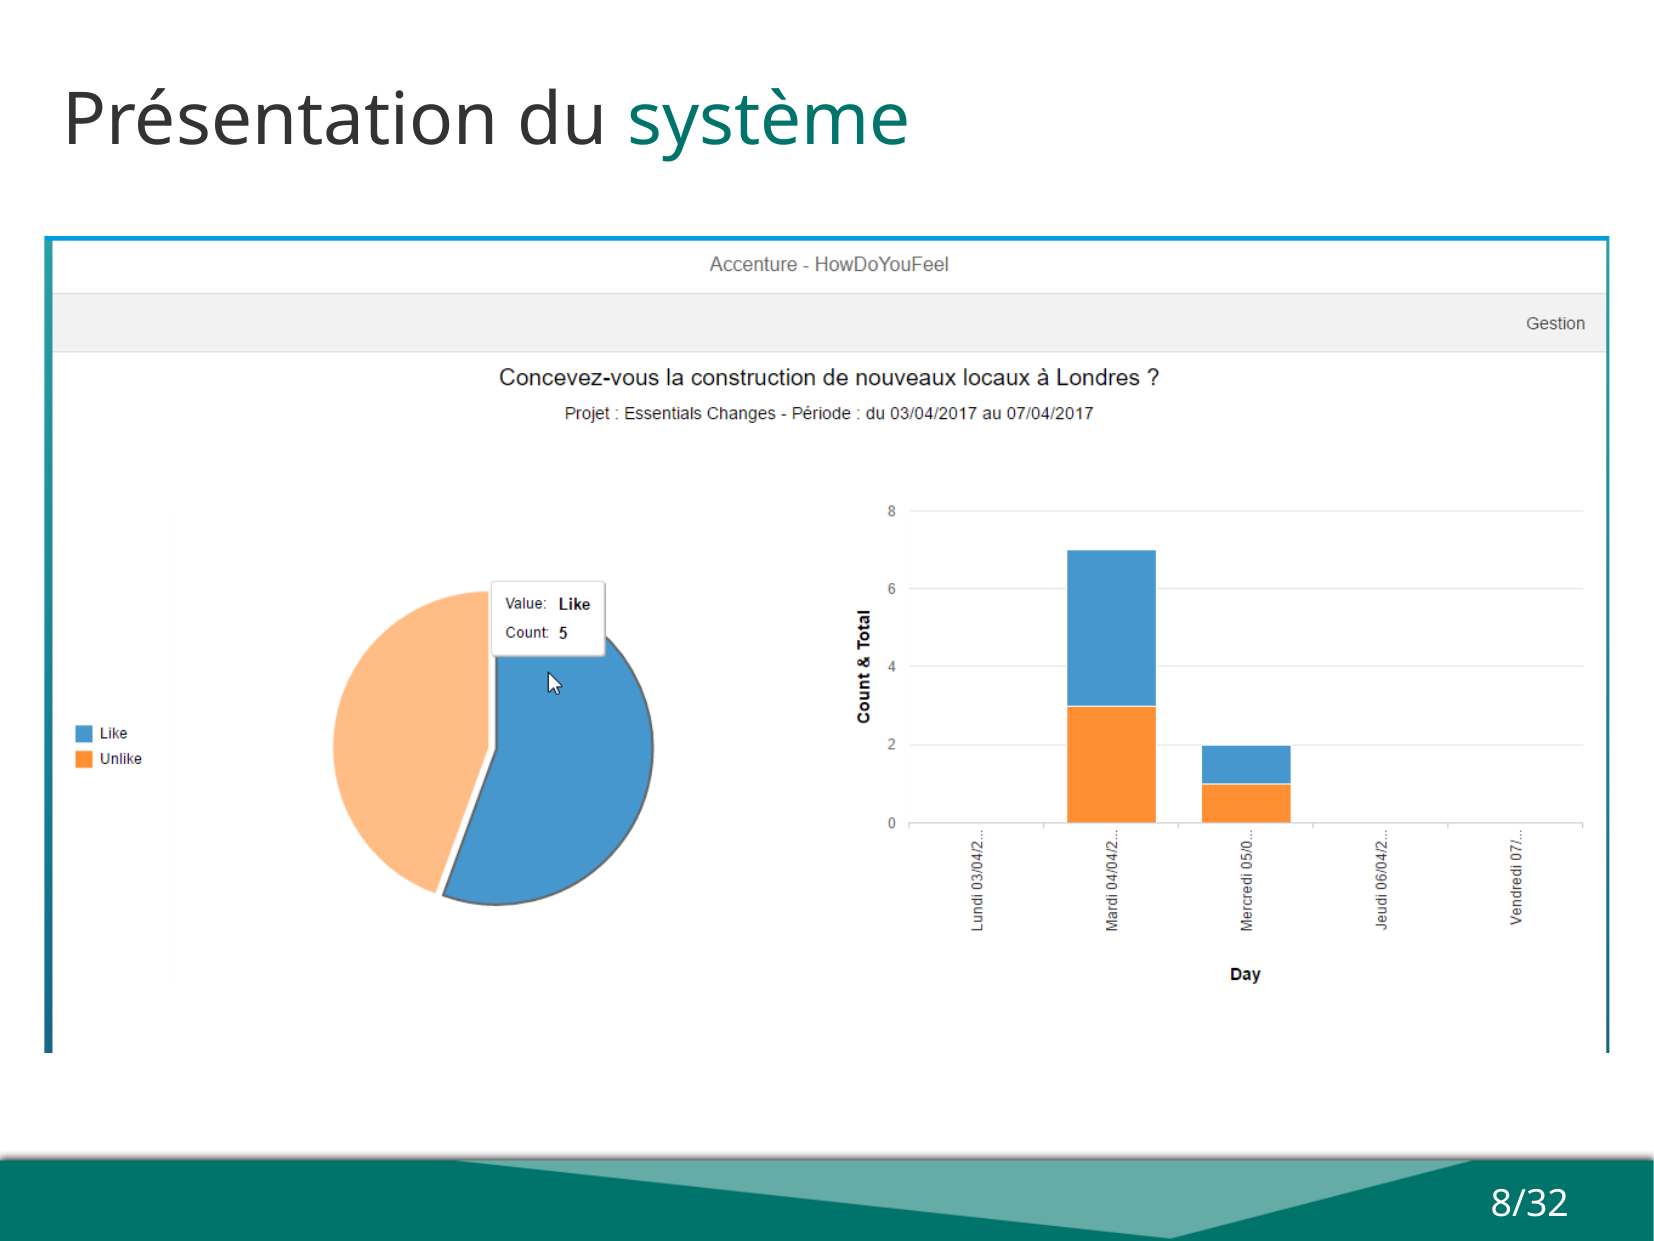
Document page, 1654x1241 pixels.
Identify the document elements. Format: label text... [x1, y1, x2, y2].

text_box Présentation du système [47, 59, 986, 158]
text_box <numéro>/32 [1489, 1169, 1654, 1233]
picture [0, 0, 1654, 1241]
